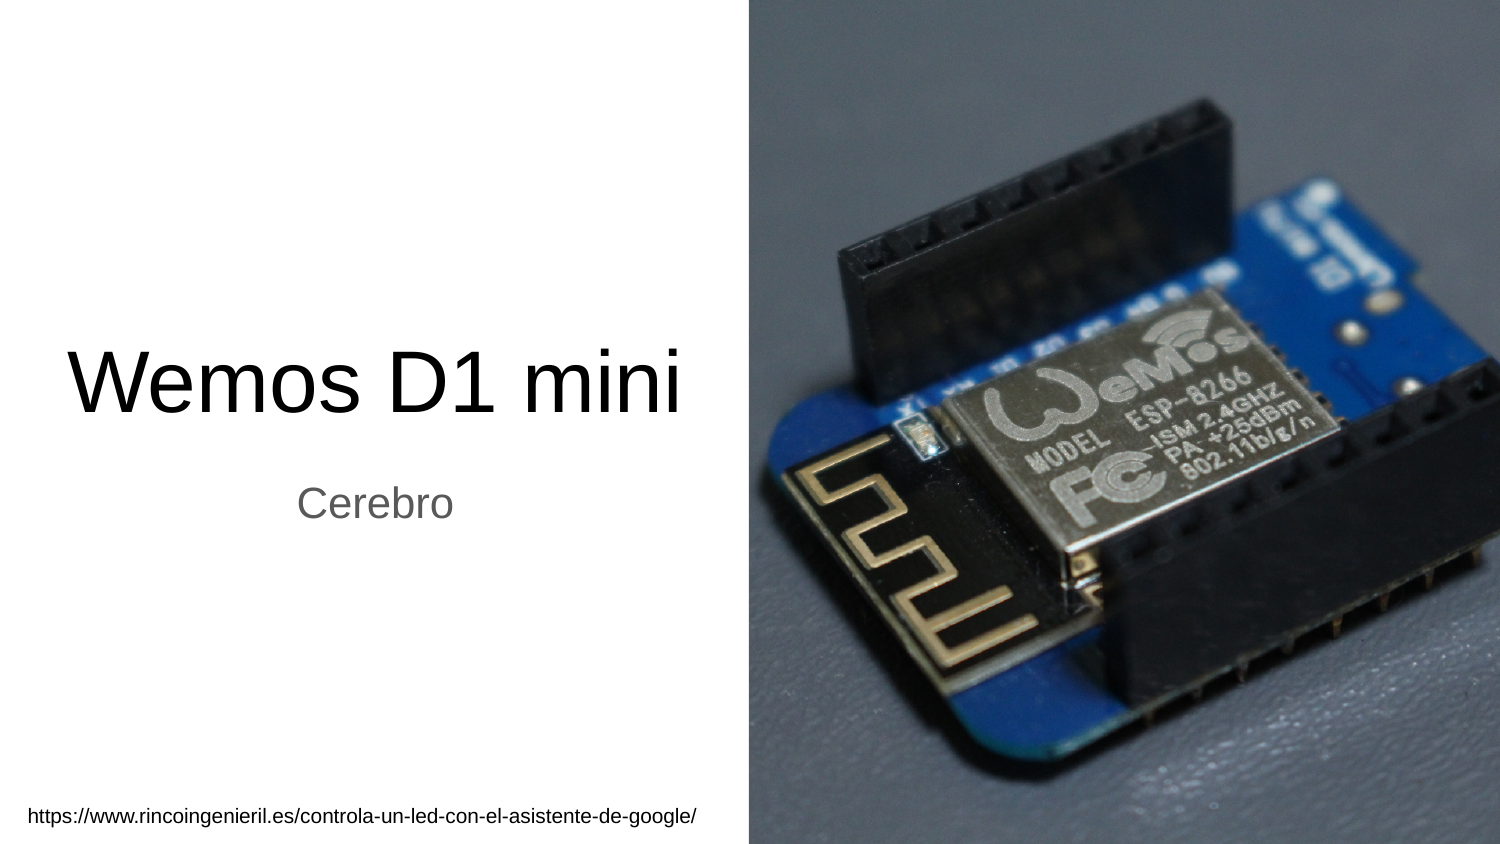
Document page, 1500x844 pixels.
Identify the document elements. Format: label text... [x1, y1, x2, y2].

picture [748, 0, 1500, 844]
title Wemos D1 mini [43, 202, 708, 446]
subtitle Cerebro [43, 459, 708, 663]
